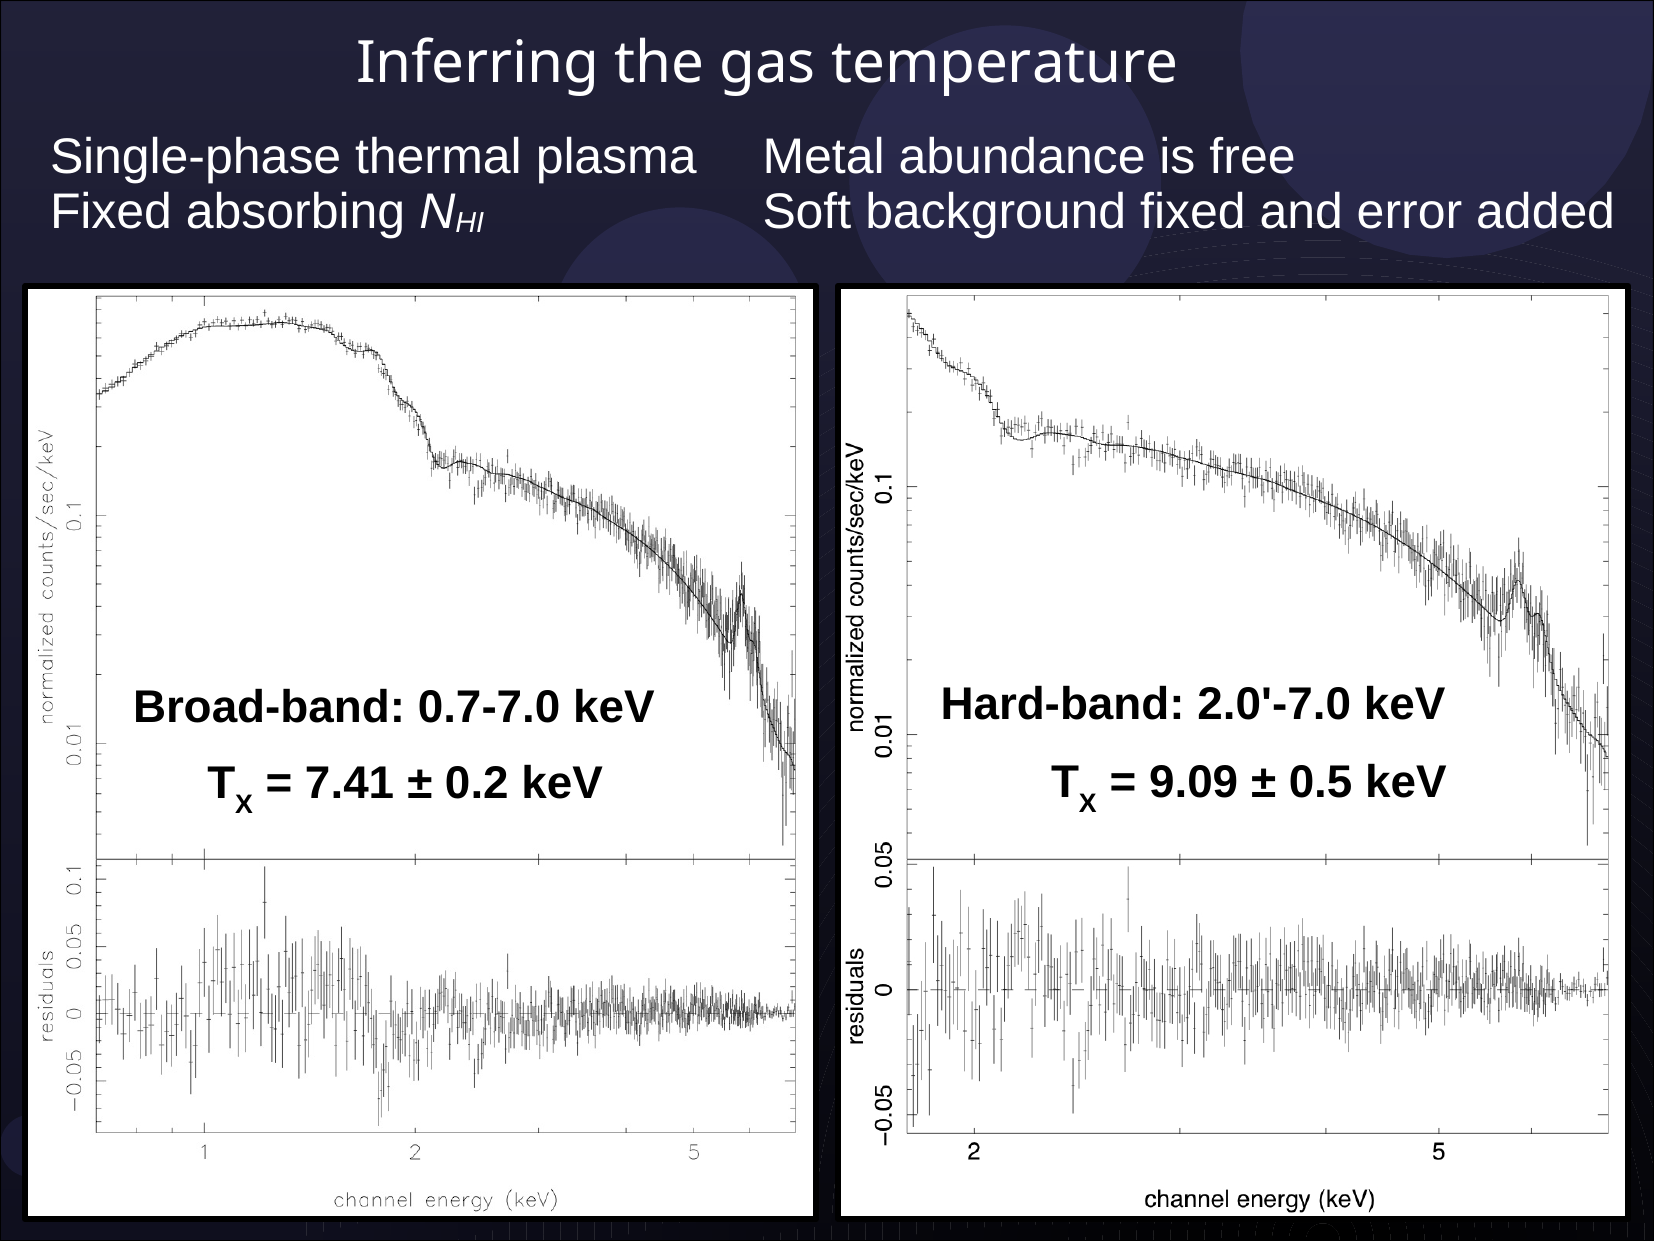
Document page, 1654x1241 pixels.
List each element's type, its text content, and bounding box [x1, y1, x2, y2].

text_box Broad-band: 0.7-7.0 keV [115, 674, 614, 747]
text_box Hard-band: 2.0'-7.0 keV [922, 670, 1454, 743]
picture [840, 288, 1626, 1217]
text_box TX = 7.41 ± 0.2 keV [189, 746, 613, 835]
text_box TX = 9.09 ± 0.5 keV [1033, 745, 1457, 834]
text_box Metal abundance is free Soft background fixed and error added [748, 127, 1617, 240]
text_box Single-phase thermal plasma Fixed absorbing NHI [36, 127, 703, 256]
text_box Inferring the gas temperature [356, 23, 1297, 106]
picture [28, 288, 813, 1217]
